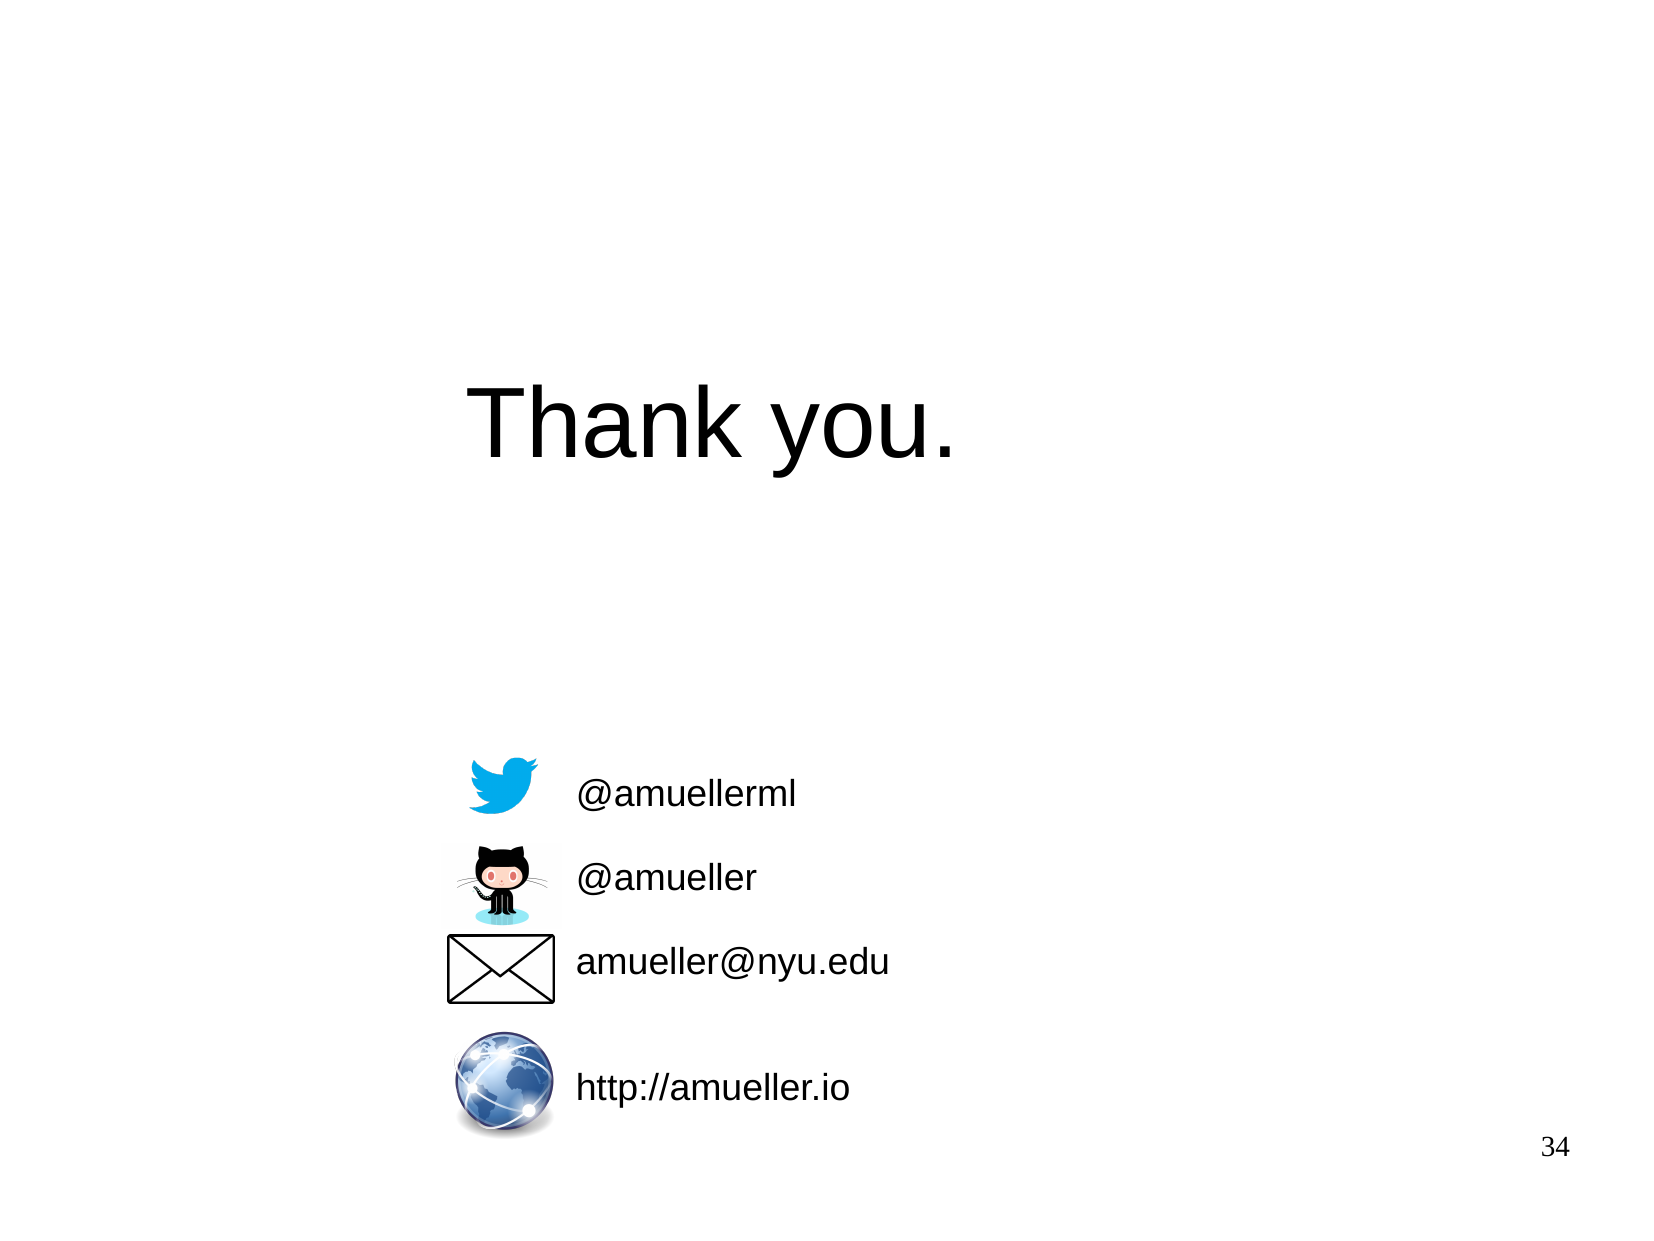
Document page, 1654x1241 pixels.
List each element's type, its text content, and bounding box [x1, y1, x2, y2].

picture [447, 934, 555, 1004]
text_box @amuellerml @amueller amueller@nyu.edu http://amueller.io [561, 723, 1260, 1117]
picture [441, 727, 562, 929]
picture [444, 1023, 562, 1141]
text_box Thank you. [450, 360, 1561, 599]
